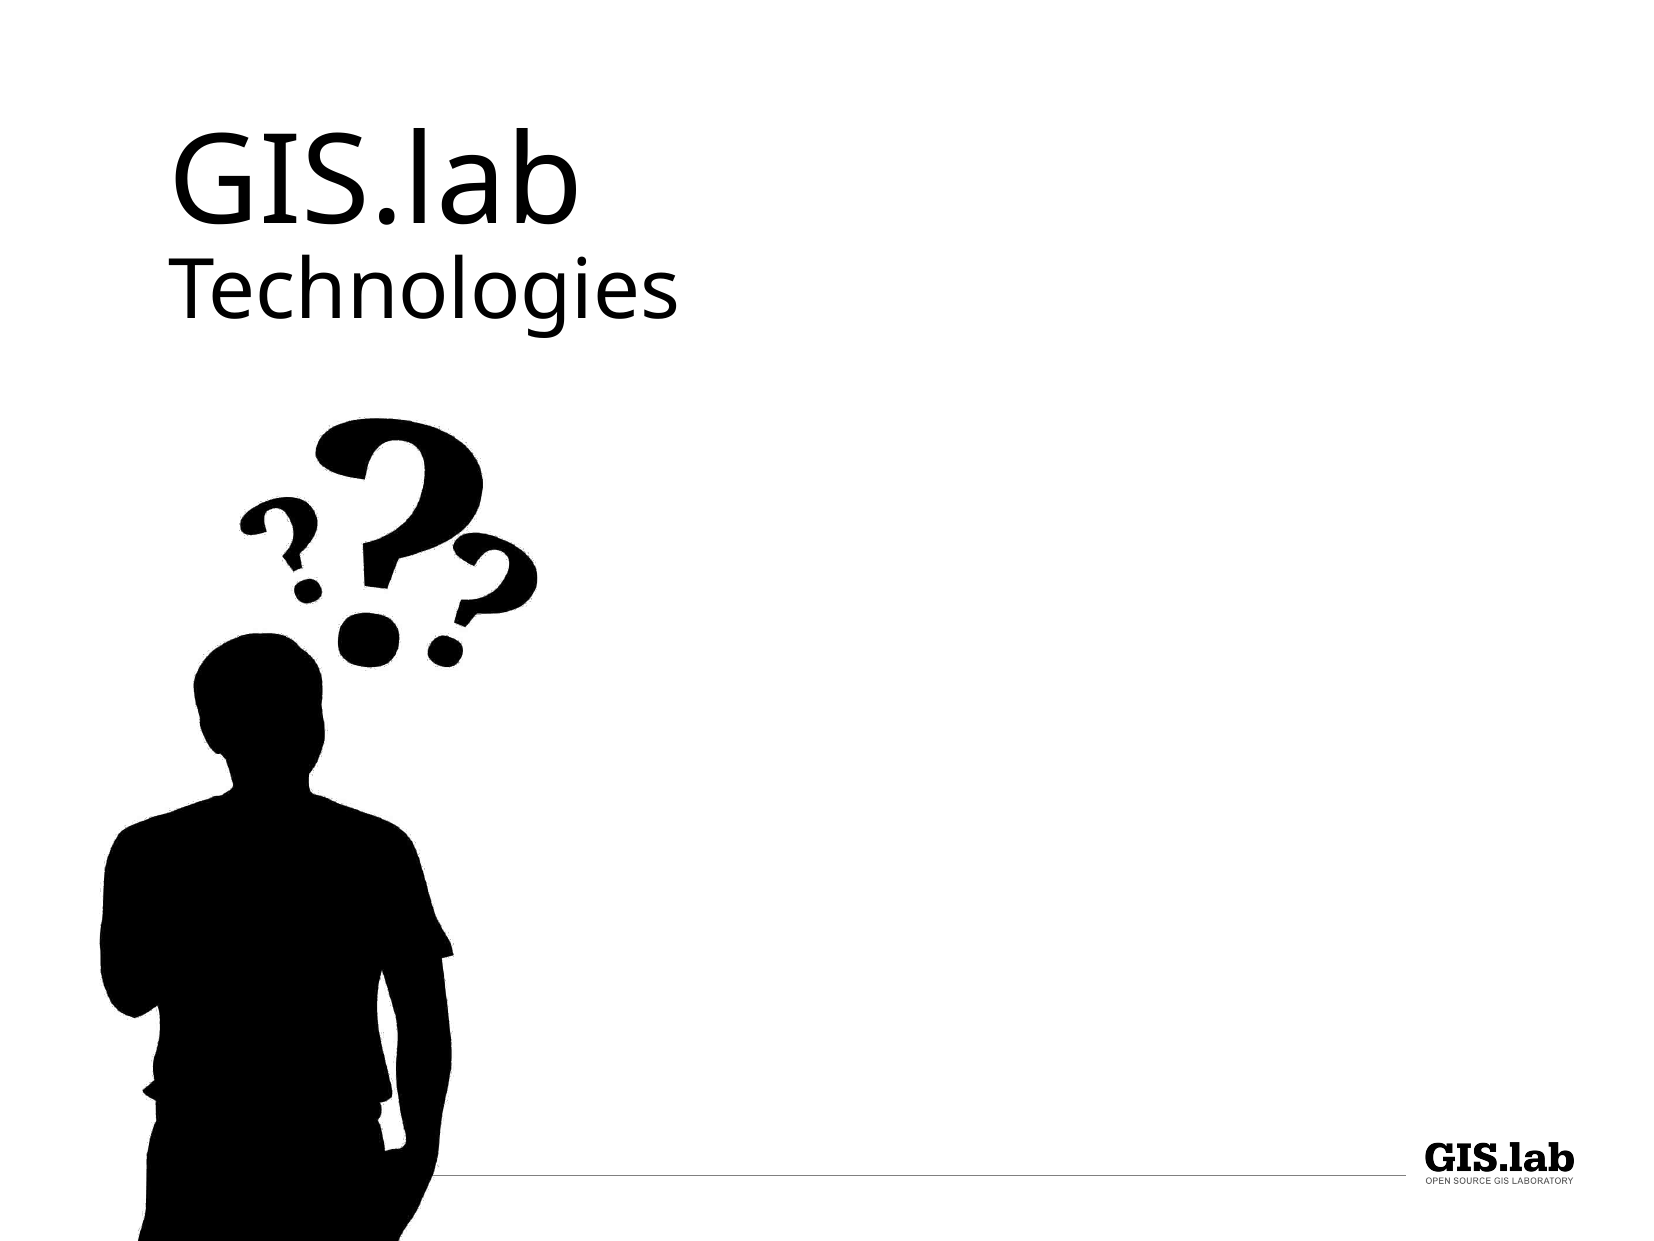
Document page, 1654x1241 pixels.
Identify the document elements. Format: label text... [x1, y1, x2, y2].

text_box GIS.lab [153, 82, 679, 274]
picture [70, 413, 556, 1241]
text_box Technologies [153, 222, 787, 355]
picture [1423, 1139, 1576, 1188]
